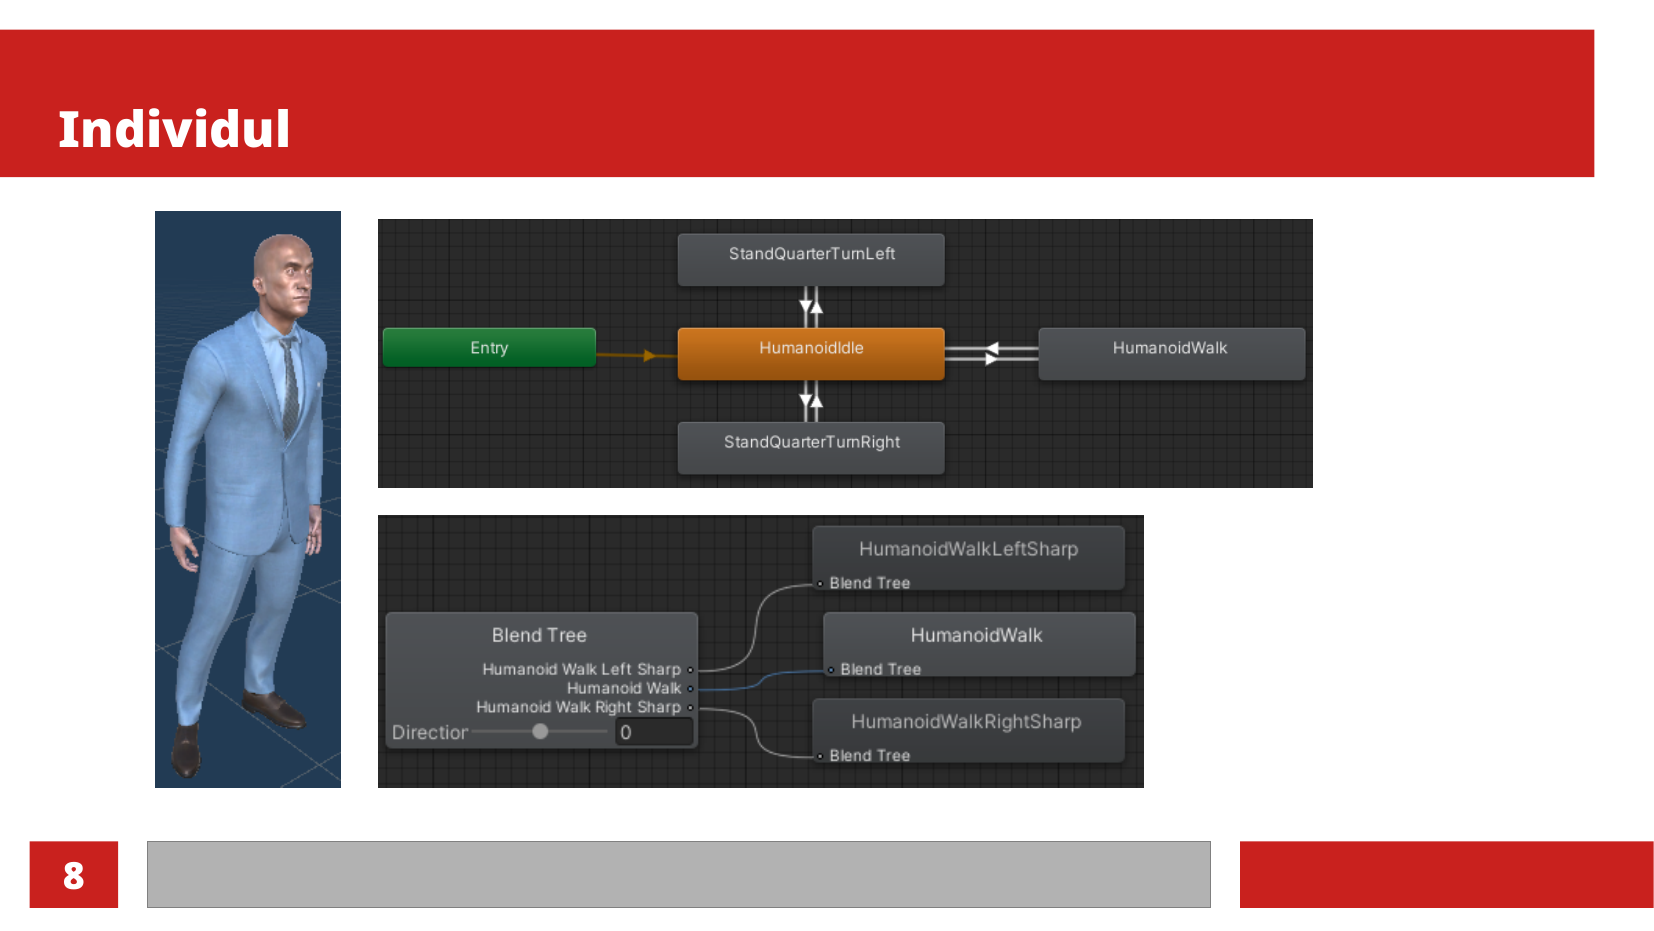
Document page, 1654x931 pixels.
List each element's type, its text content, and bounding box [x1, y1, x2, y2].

picture [378, 515, 1144, 788]
picture [378, 219, 1313, 488]
title Individul [59, 44, 1595, 163]
picture [155, 211, 341, 788]
